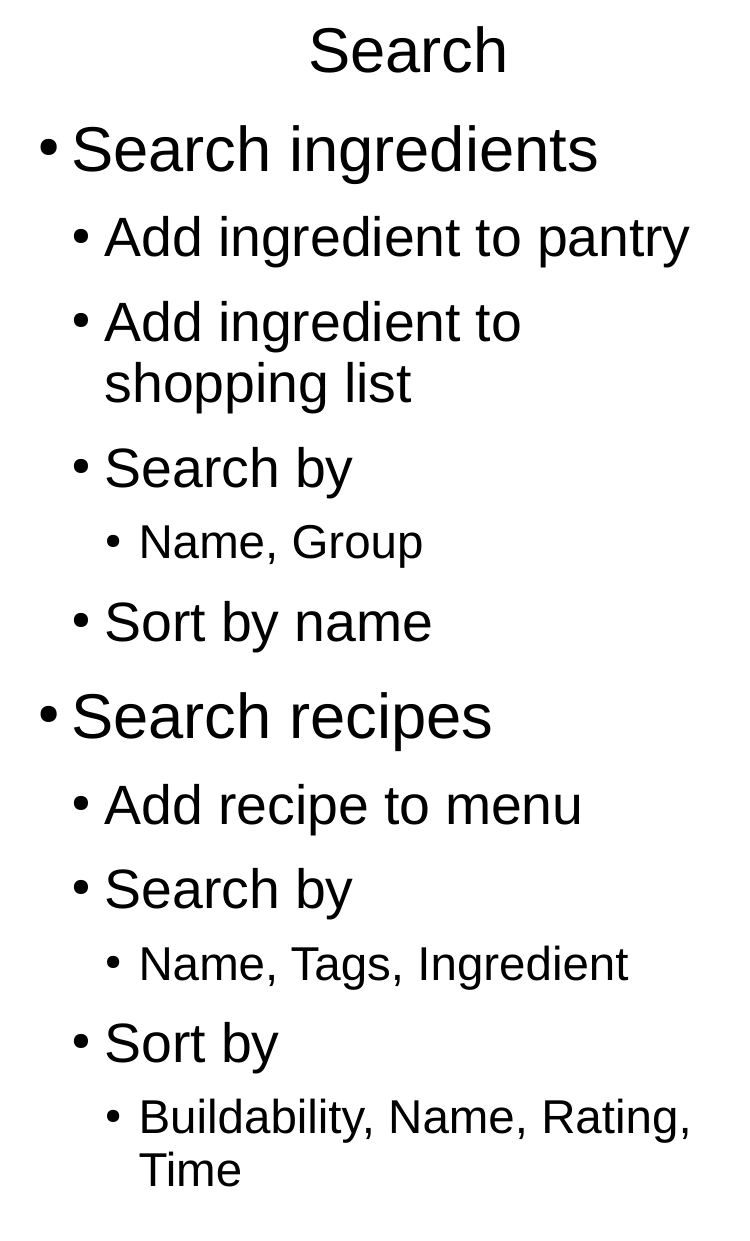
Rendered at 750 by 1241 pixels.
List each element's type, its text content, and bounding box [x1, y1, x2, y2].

list Search Search ingredients Add ingredient to pantry Add ingredient to shopping list Search by Name, Group Sort by name Search recipes Add recipe to menu Search by Name, Tags, Ingredient Sort by Buildability, Name, Rating, Time [37, 15, 713, 1216]
